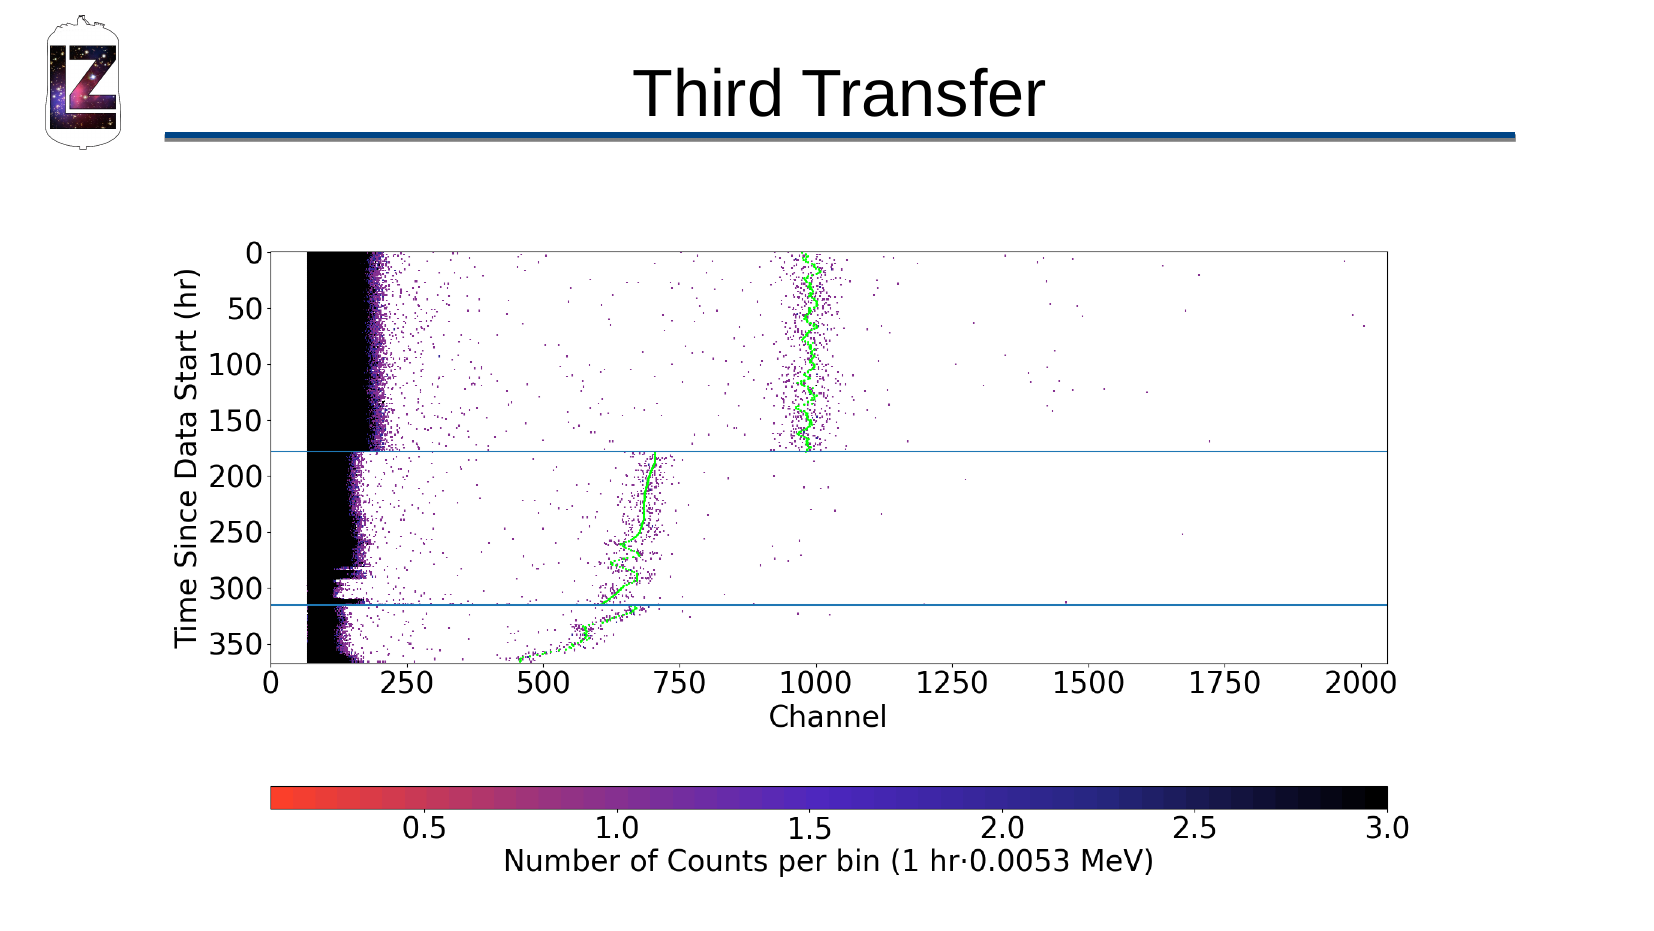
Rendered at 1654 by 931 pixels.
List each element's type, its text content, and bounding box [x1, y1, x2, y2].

title Third Transfer [165, 37, 1516, 151]
picture [90, 164, 1531, 888]
picture [15, 15, 151, 150]
